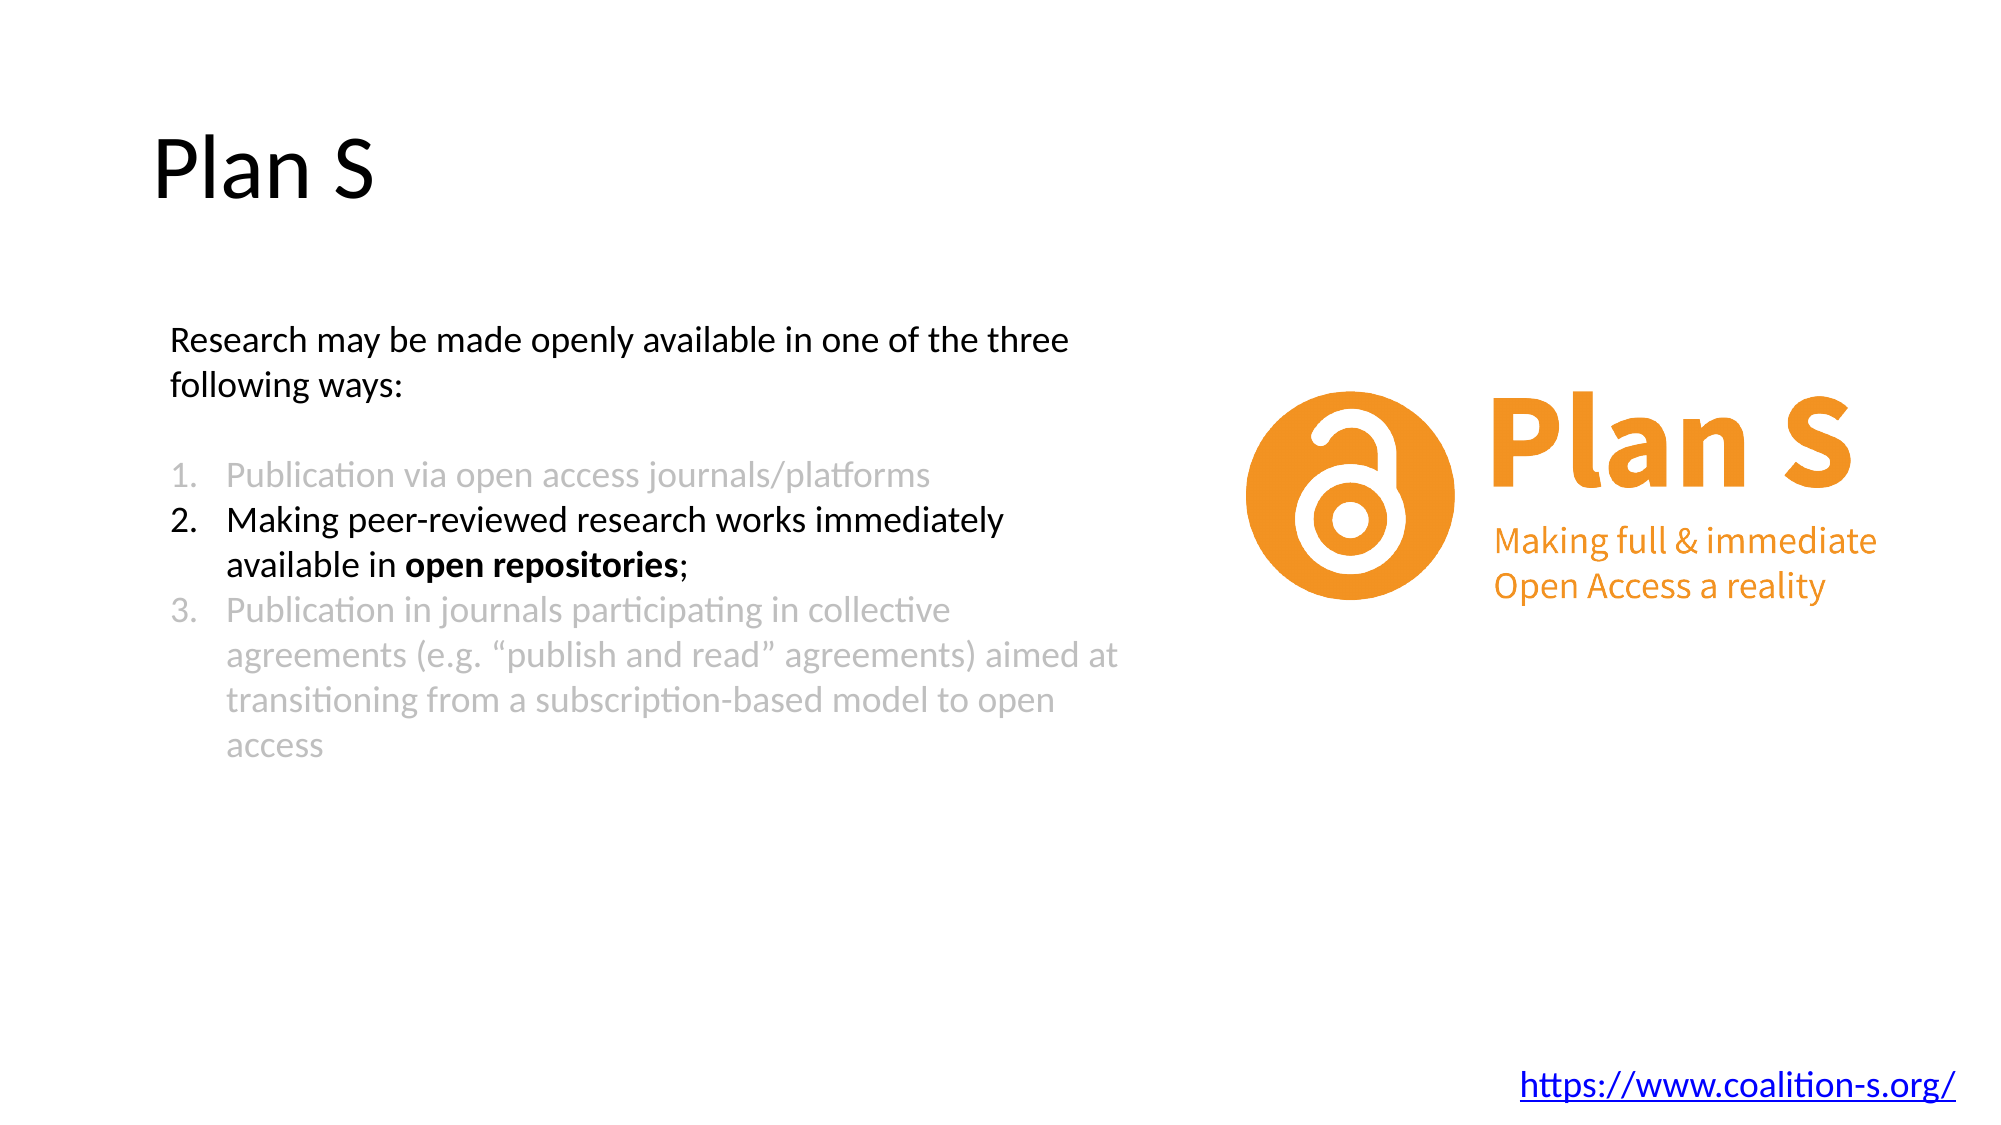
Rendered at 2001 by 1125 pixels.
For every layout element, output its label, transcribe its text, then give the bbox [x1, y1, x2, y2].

text_box Research may be made openly available in one of the three following ways: Publication via open access journals/platforms Making peer-reviewed research works immediately available in open repositories; Publication in journals participating in collective agreements (e.g. “publish and read” agreements) aimed at transitioning from a subscription-based model to open access [154, 307, 1155, 773]
text_box https://www.coalition-s.org/ [1349, 1052, 1980, 1113]
picture [1141, 297, 1980, 700]
text_box Plan S [137, 59, 1863, 278]
